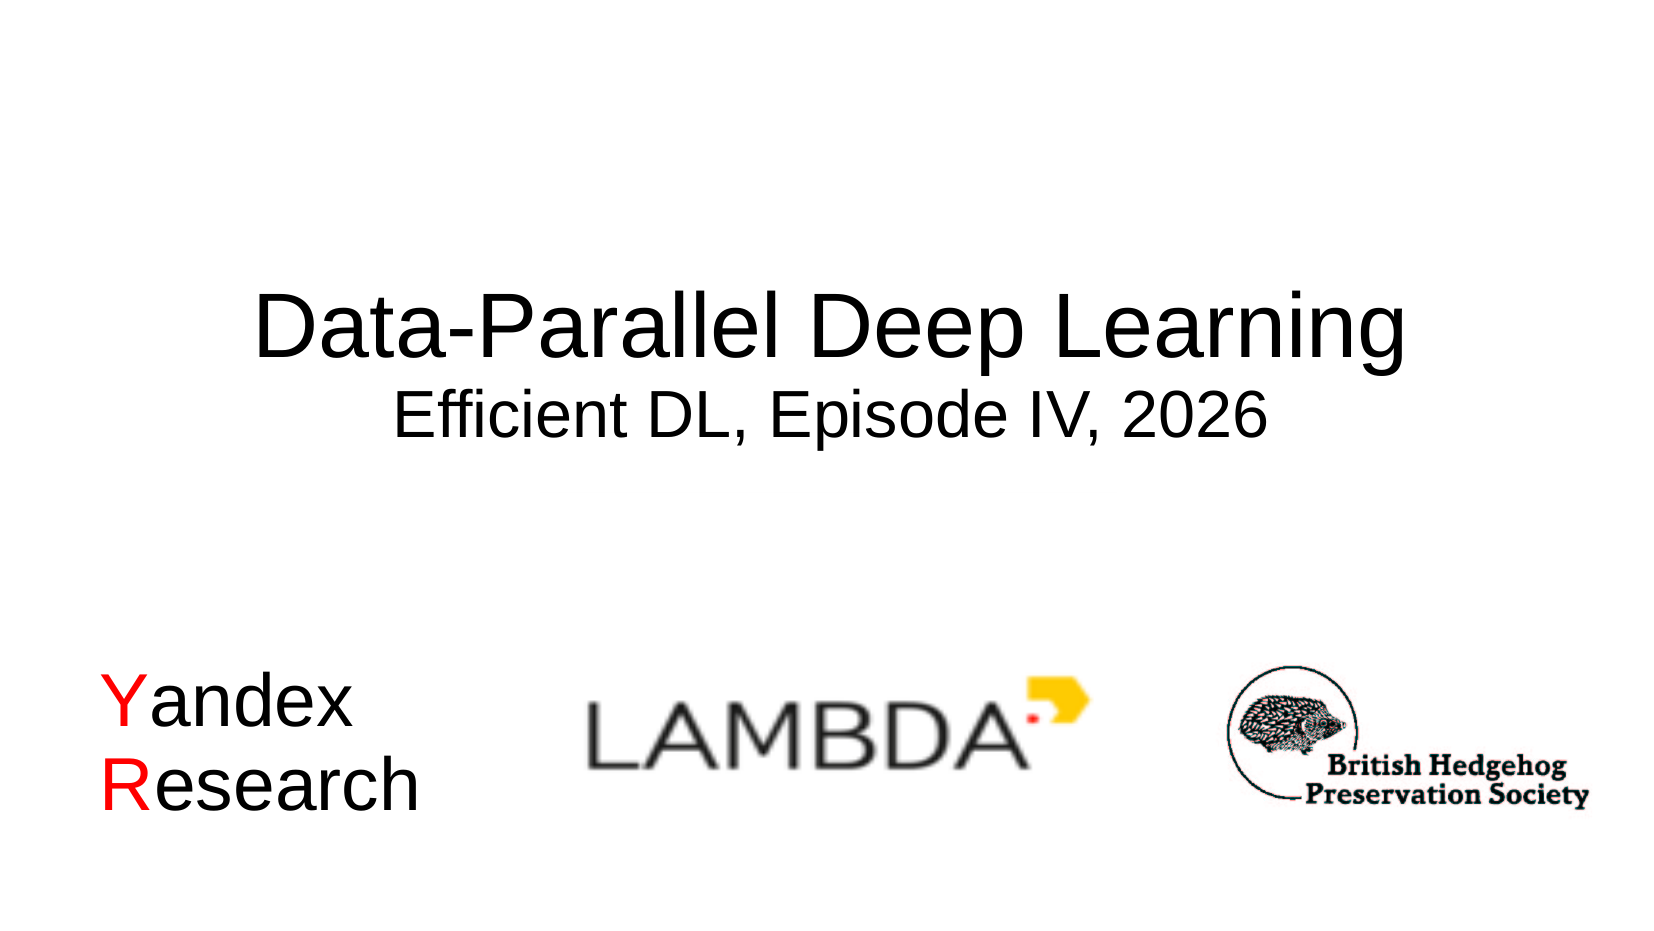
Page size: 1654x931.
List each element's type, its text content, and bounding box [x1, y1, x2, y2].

text_box Yandex Research [85, 651, 564, 872]
picture [540, 569, 1117, 931]
picture [1169, 602, 1654, 931]
text_box Data-Parallel Deep Learning Efficient DL, Episode IV, 2026 [0, 157, 1654, 569]
